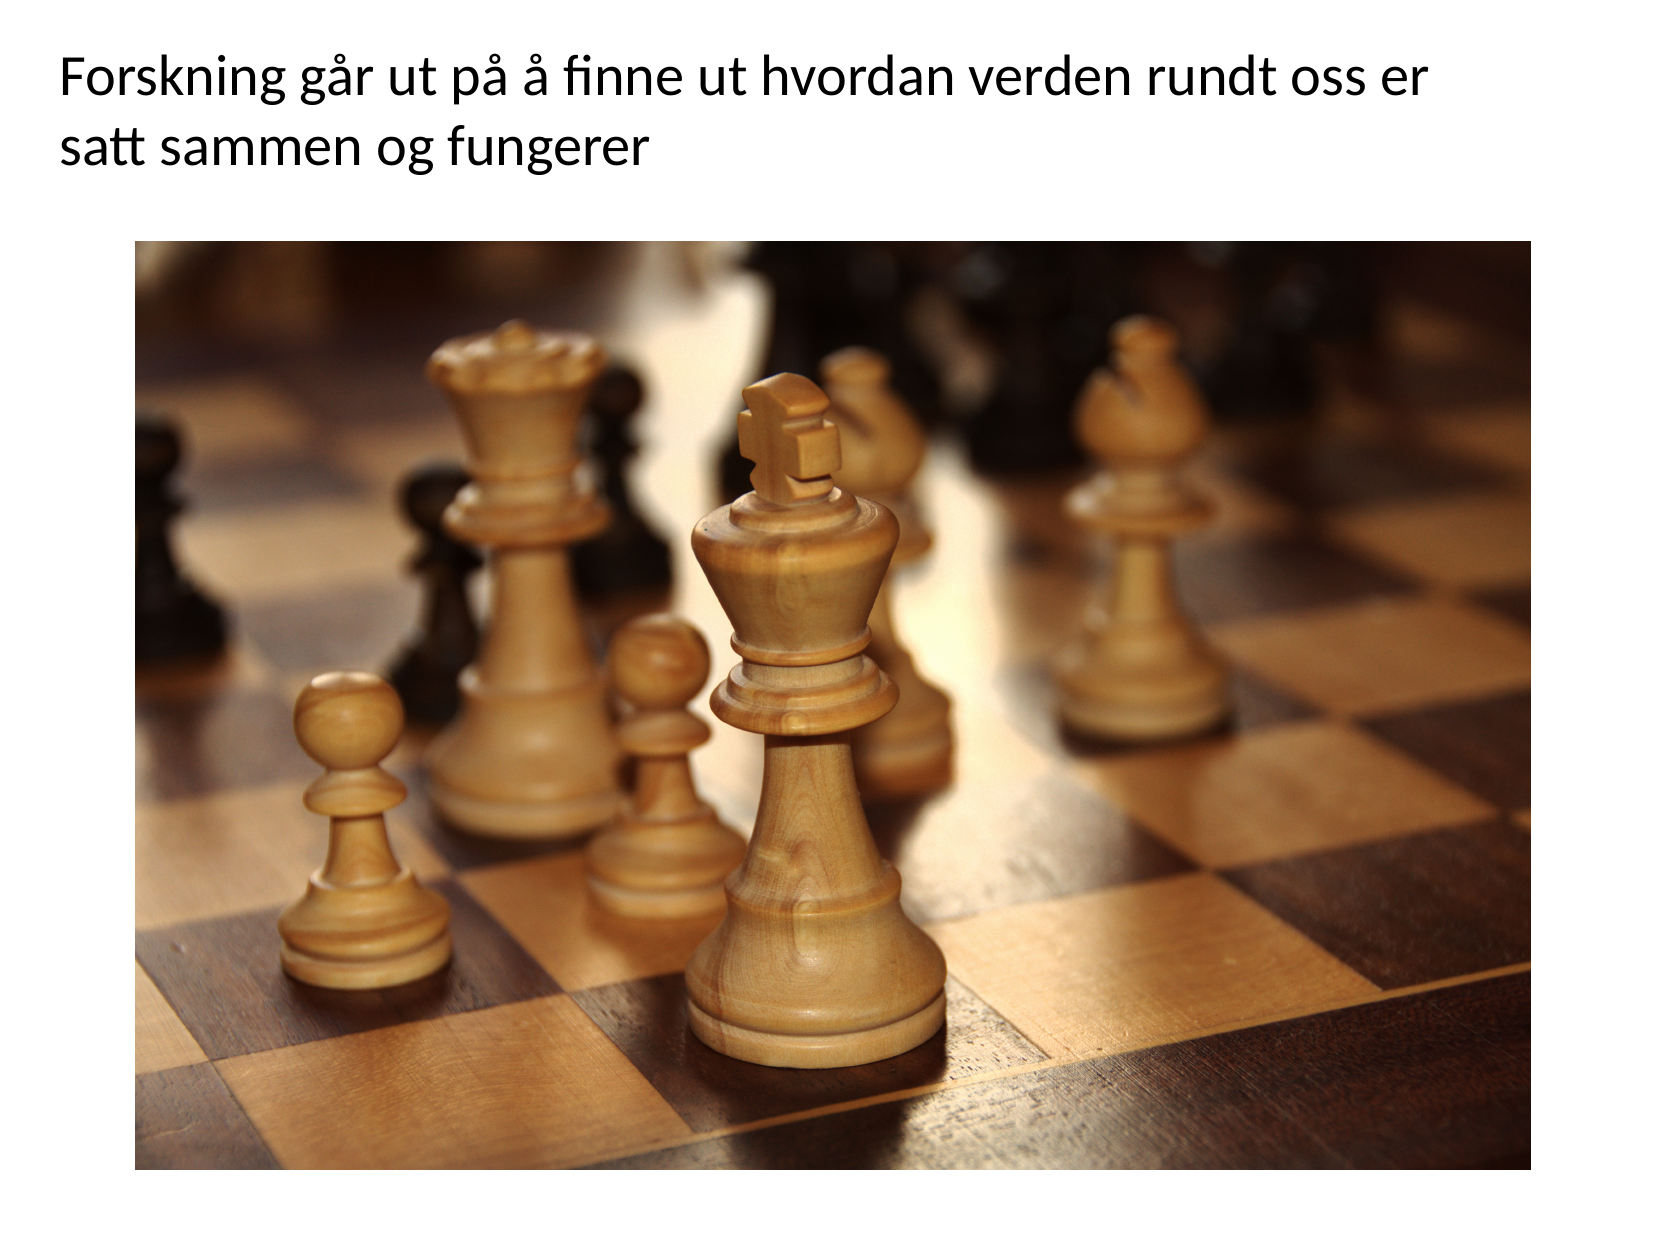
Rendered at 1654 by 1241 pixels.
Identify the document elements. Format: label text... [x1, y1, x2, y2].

text_box Forskning går ut på å finne ut hvordan verden rundt oss er satt sammen og fungerer [44, 29, 1485, 258]
picture [135, 241, 1531, 1171]
